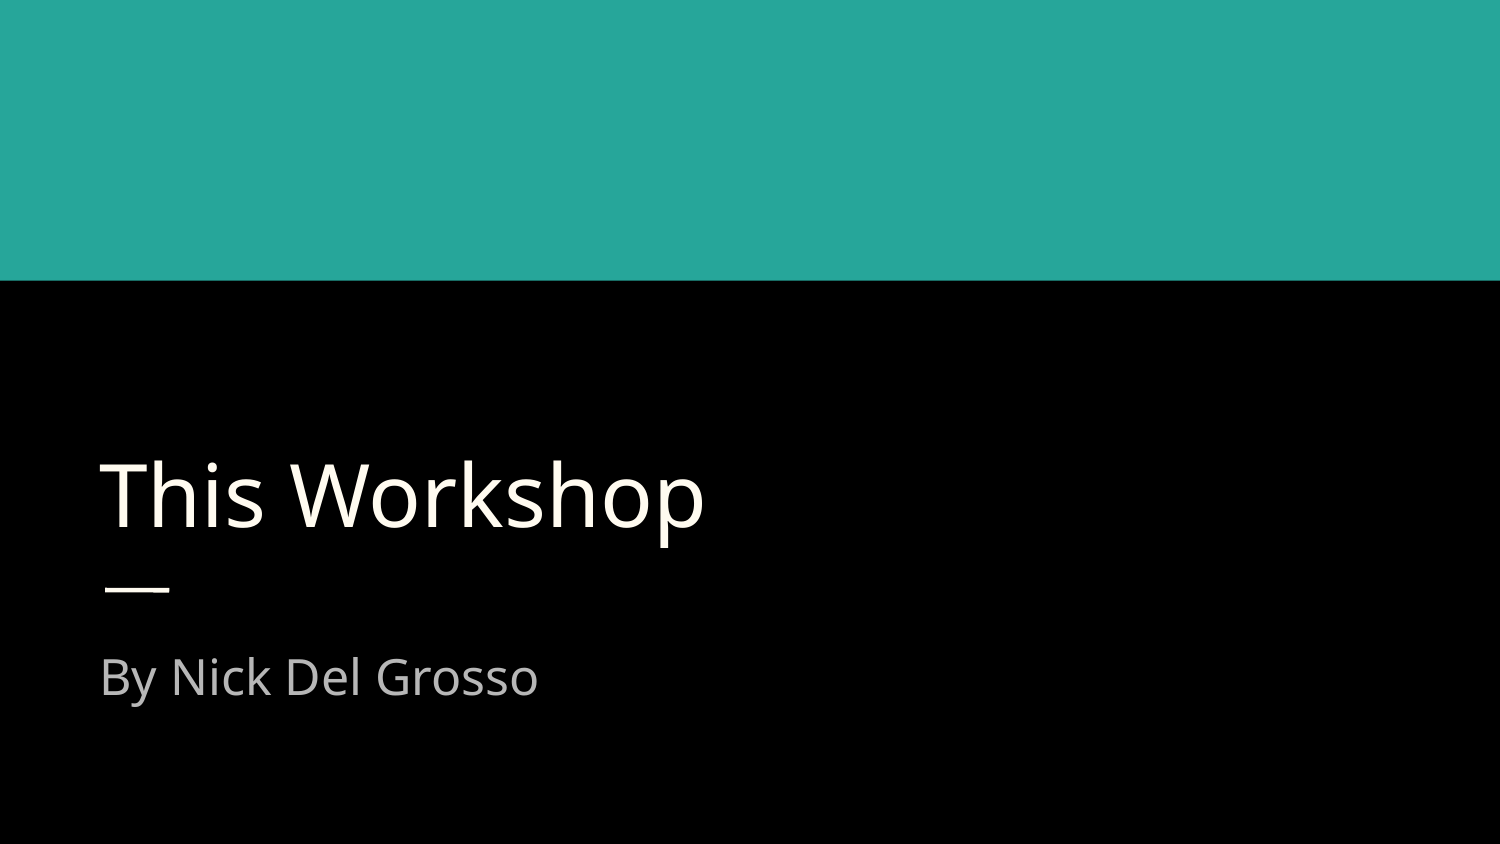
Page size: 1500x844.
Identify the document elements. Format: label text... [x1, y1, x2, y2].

title This Workshop [84, 310, 1416, 561]
subtitle By Nick Del Grosso [84, 630, 1416, 760]
